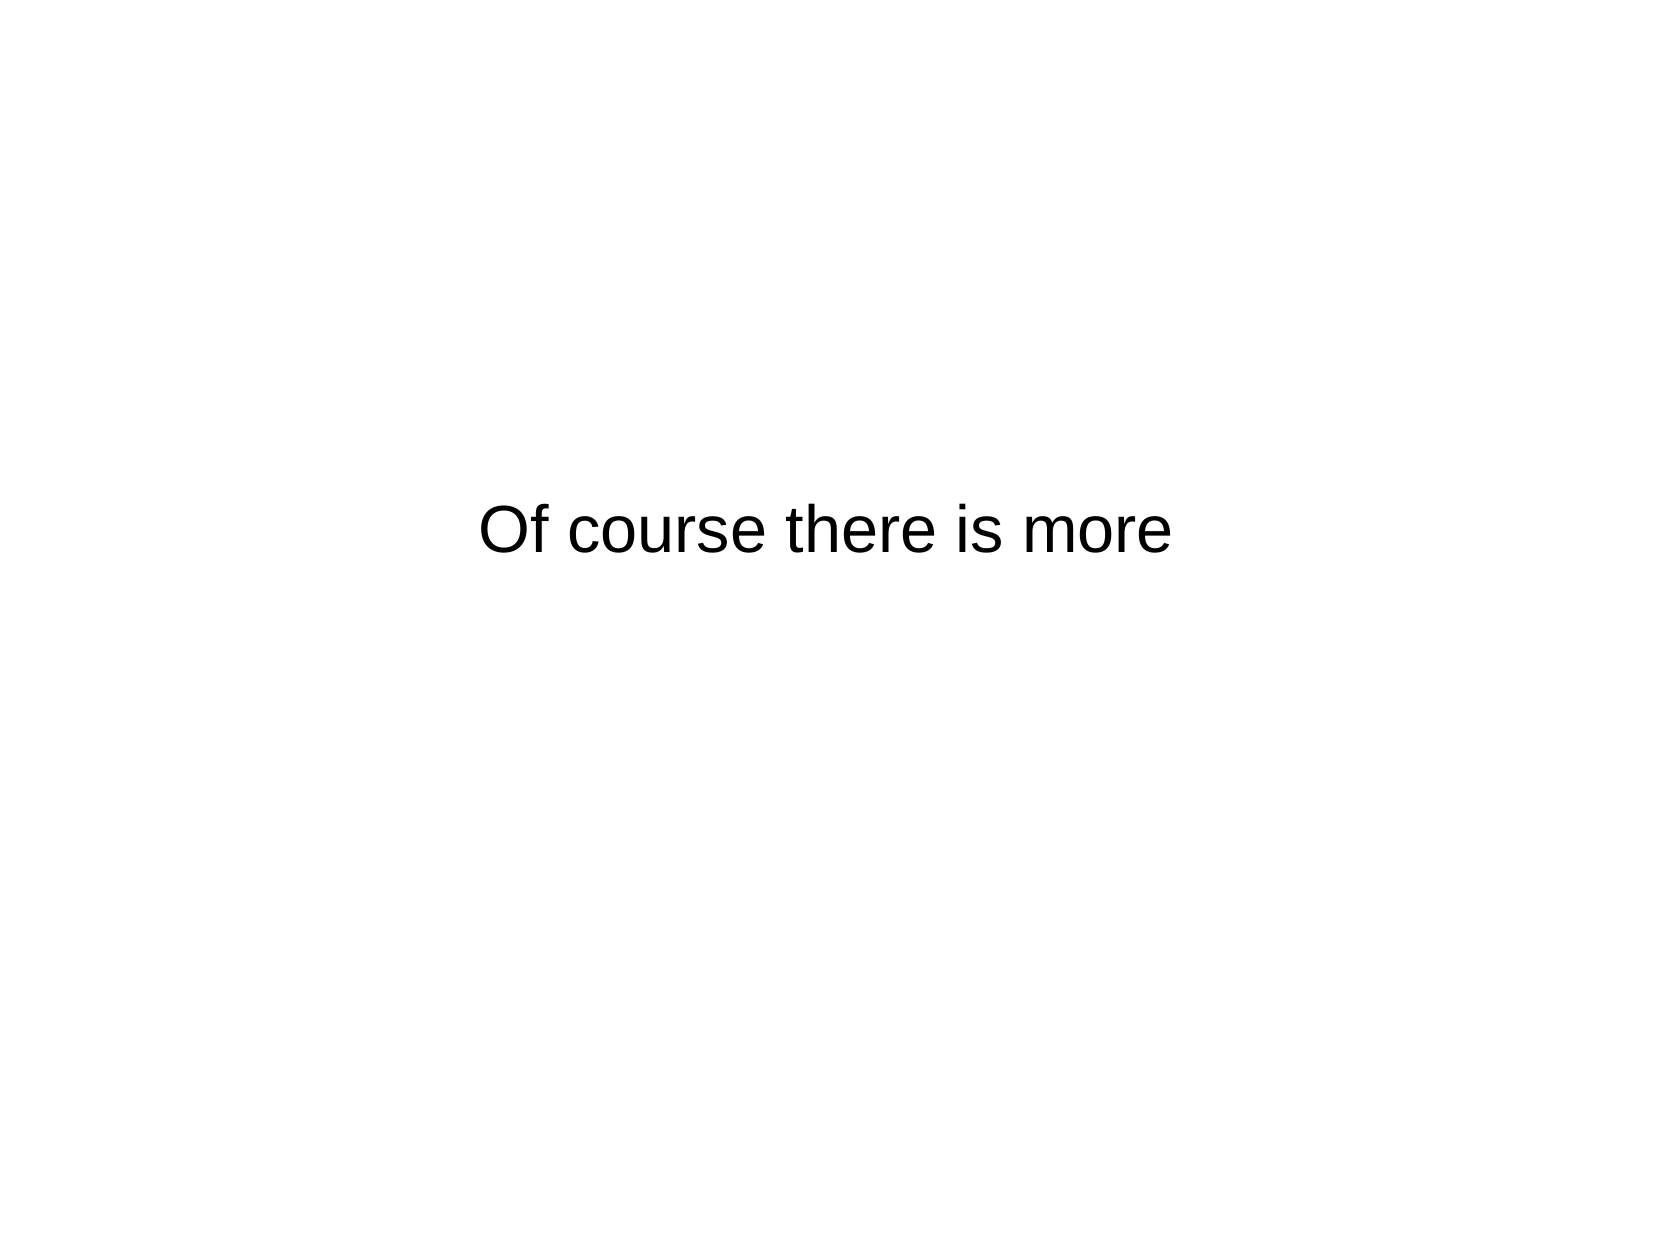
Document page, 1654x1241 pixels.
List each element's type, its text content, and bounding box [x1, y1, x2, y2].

subtitle Of course there is more [82, 49, 1571, 1010]
